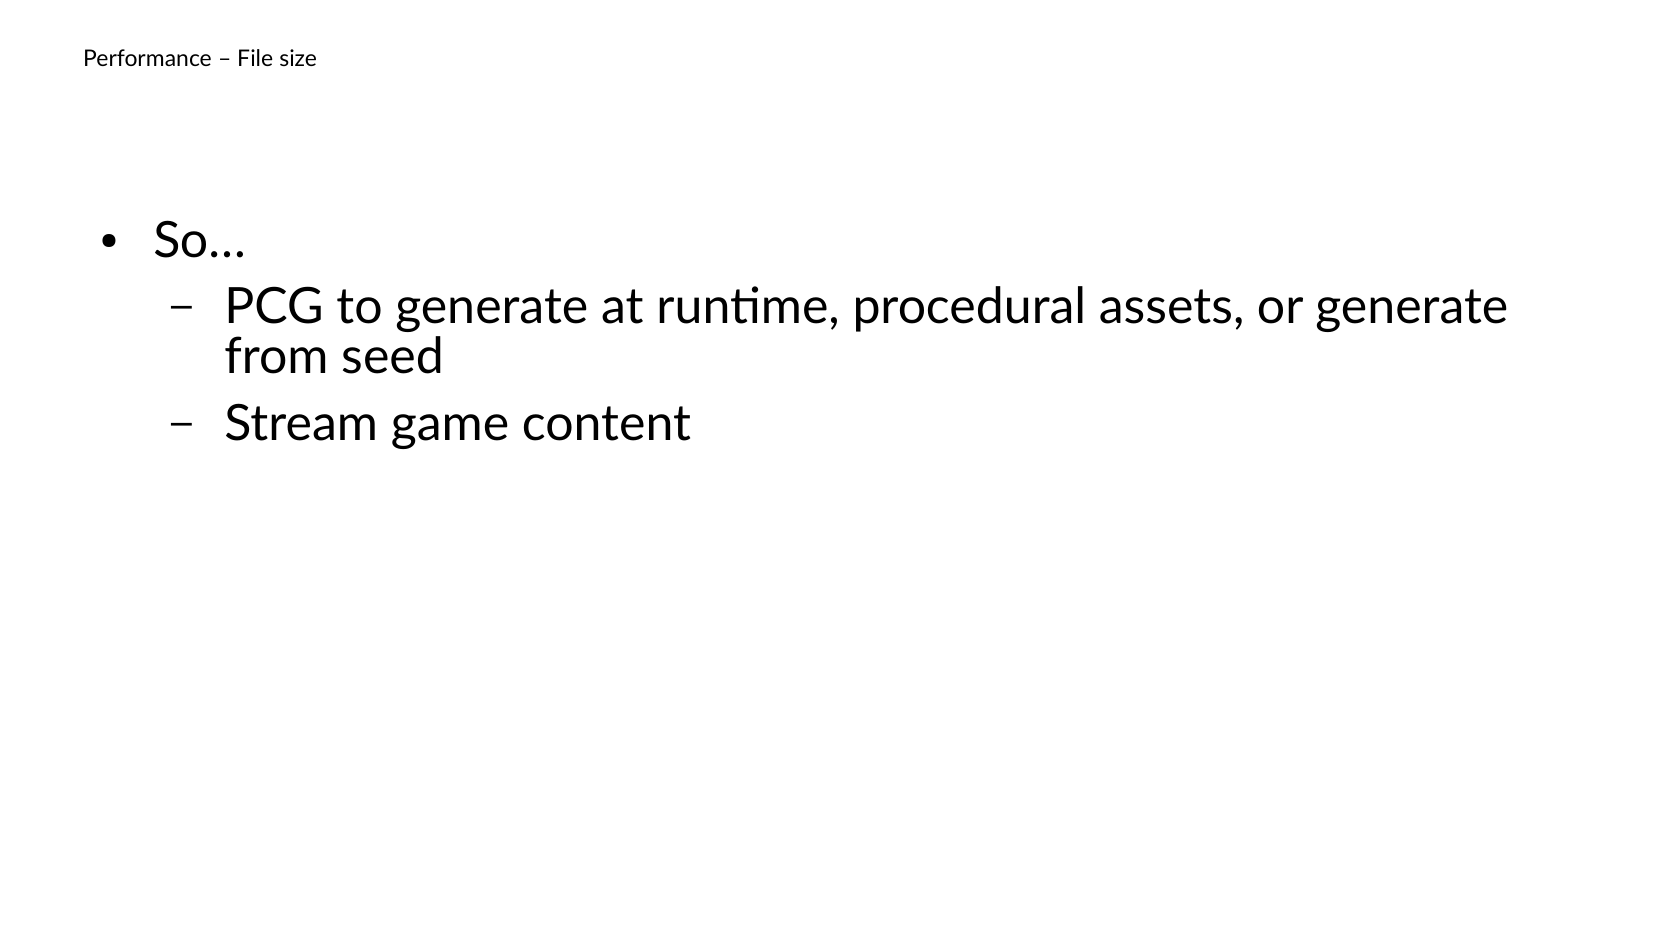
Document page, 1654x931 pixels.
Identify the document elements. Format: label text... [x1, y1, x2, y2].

title Performance – File size [83, 0, 1571, 119]
list So… PCG to generate at runtime, procedural assets, or generate from seed Stream game content [82, 217, 1571, 839]
